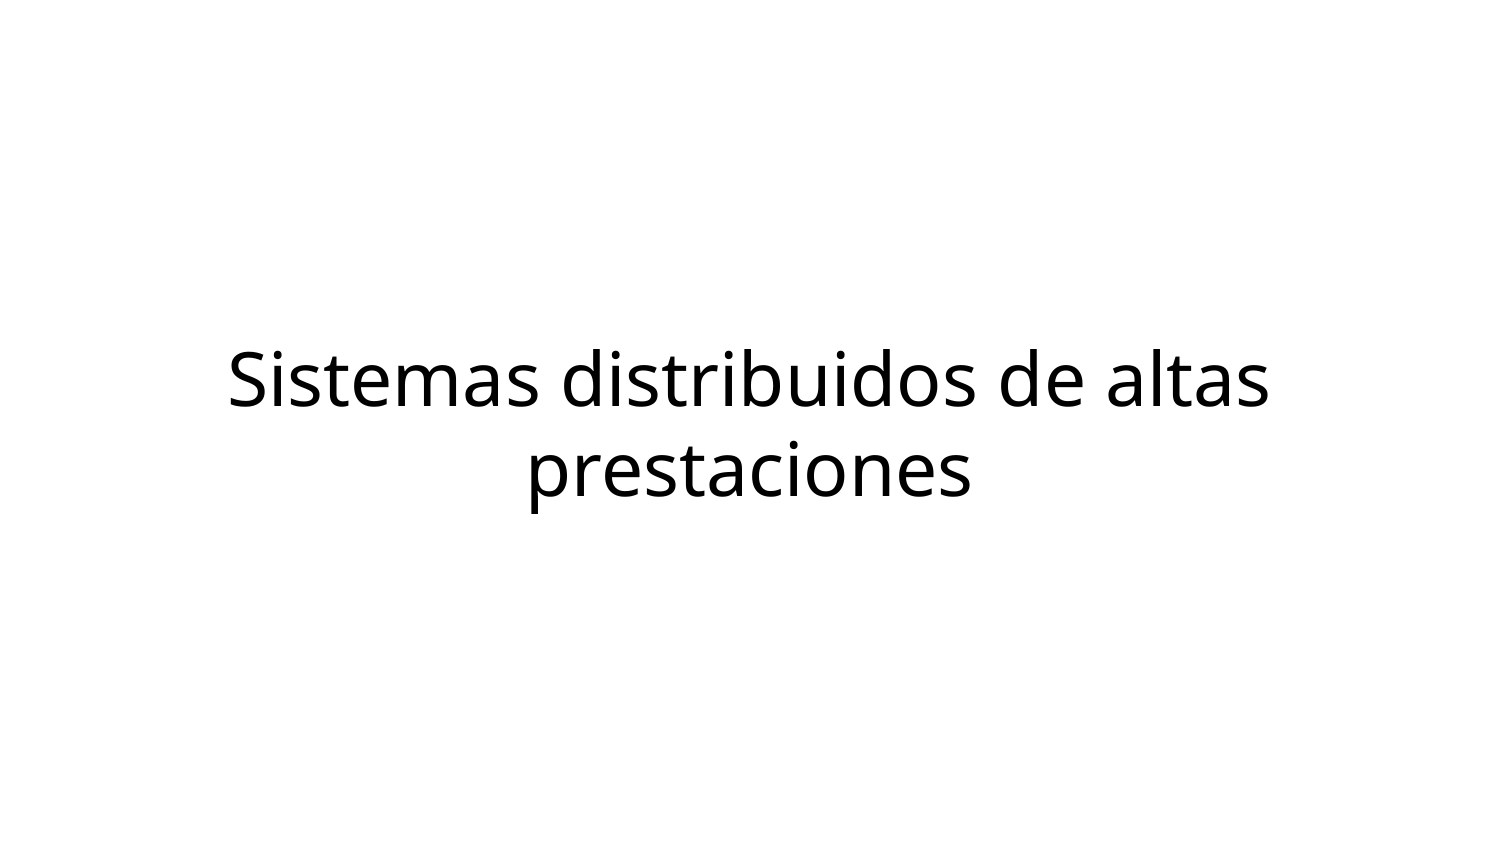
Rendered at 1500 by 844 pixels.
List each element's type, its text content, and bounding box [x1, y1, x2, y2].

title Sistemas distribuidos de altas prestaciones [0, 352, 1500, 491]
